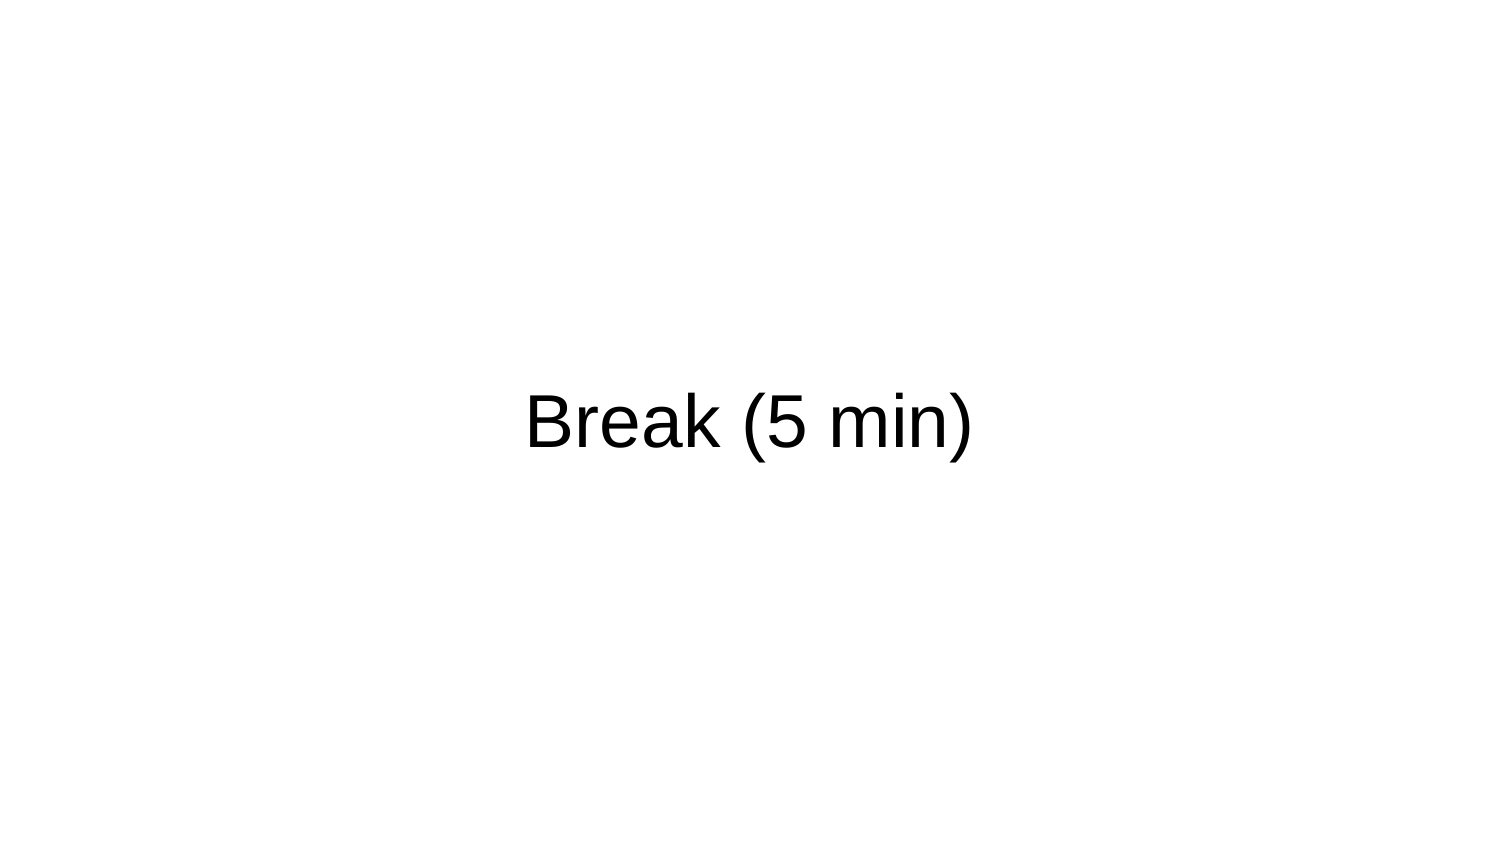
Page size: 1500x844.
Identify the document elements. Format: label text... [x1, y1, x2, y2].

title Break (5 min) [51, 352, 1449, 491]
